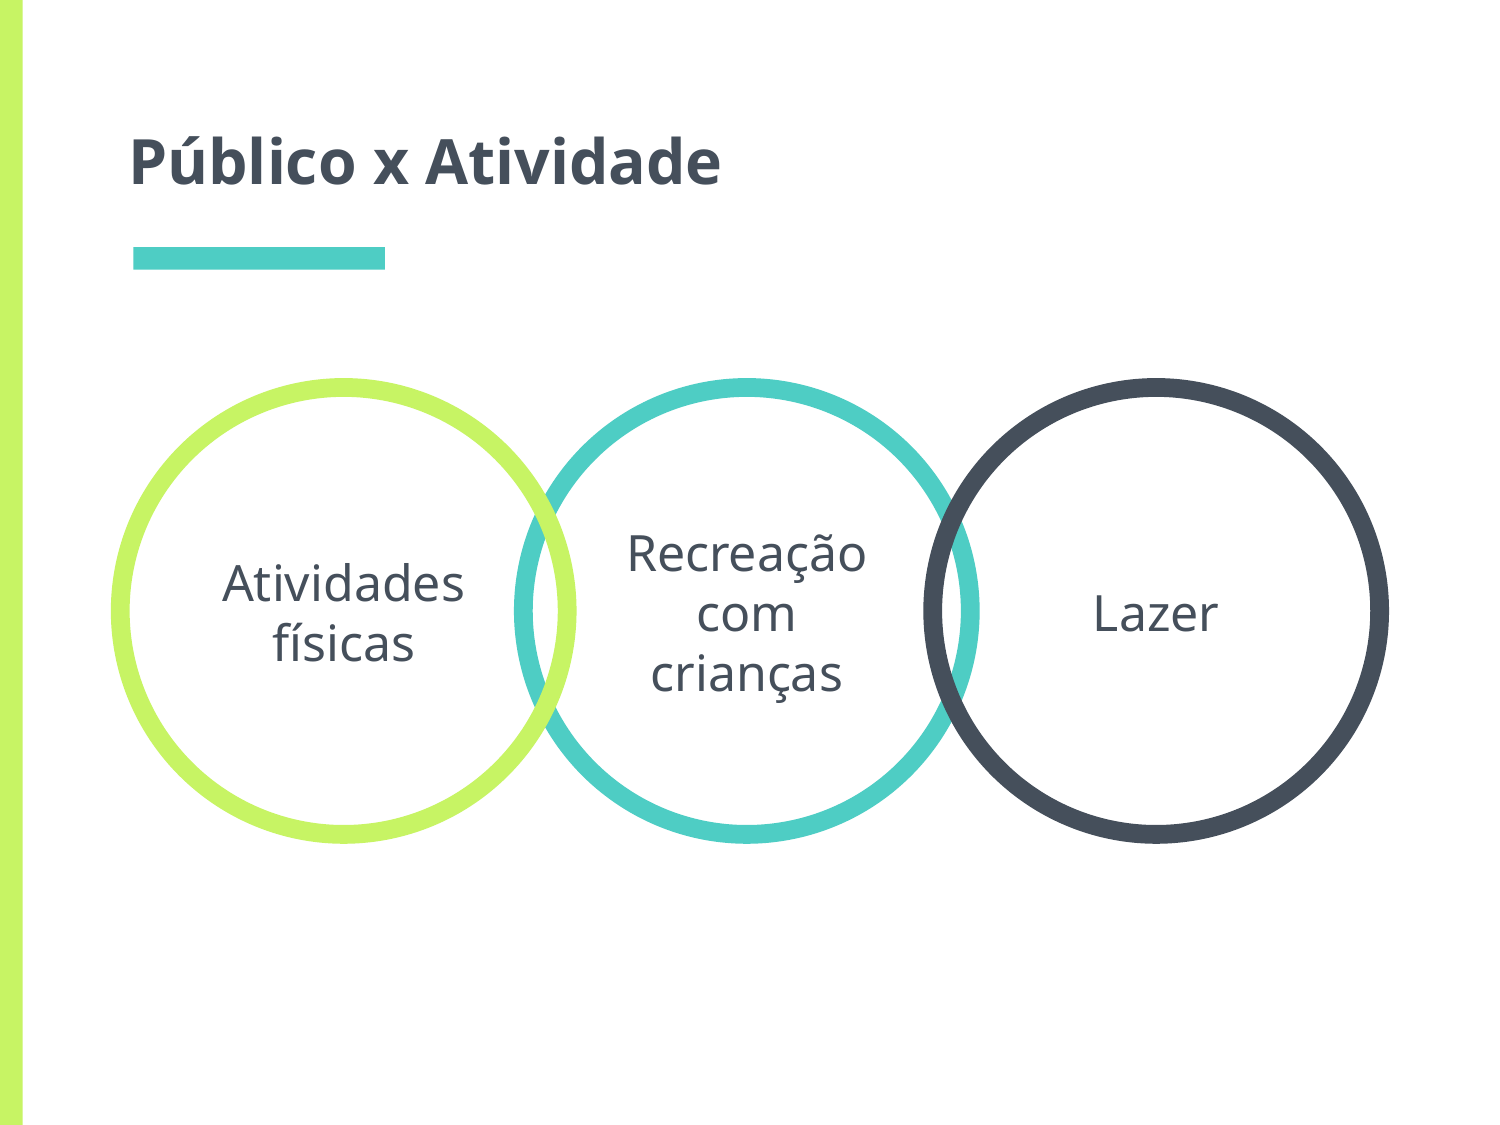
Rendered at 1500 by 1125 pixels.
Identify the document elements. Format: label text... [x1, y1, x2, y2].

text_box Atividades físicas [120, 387, 568, 835]
title Público x Atividade [113, 104, 1387, 212]
text_box Recreação com crianças [545, 387, 951, 835]
text_box Lazer [932, 387, 1380, 835]
